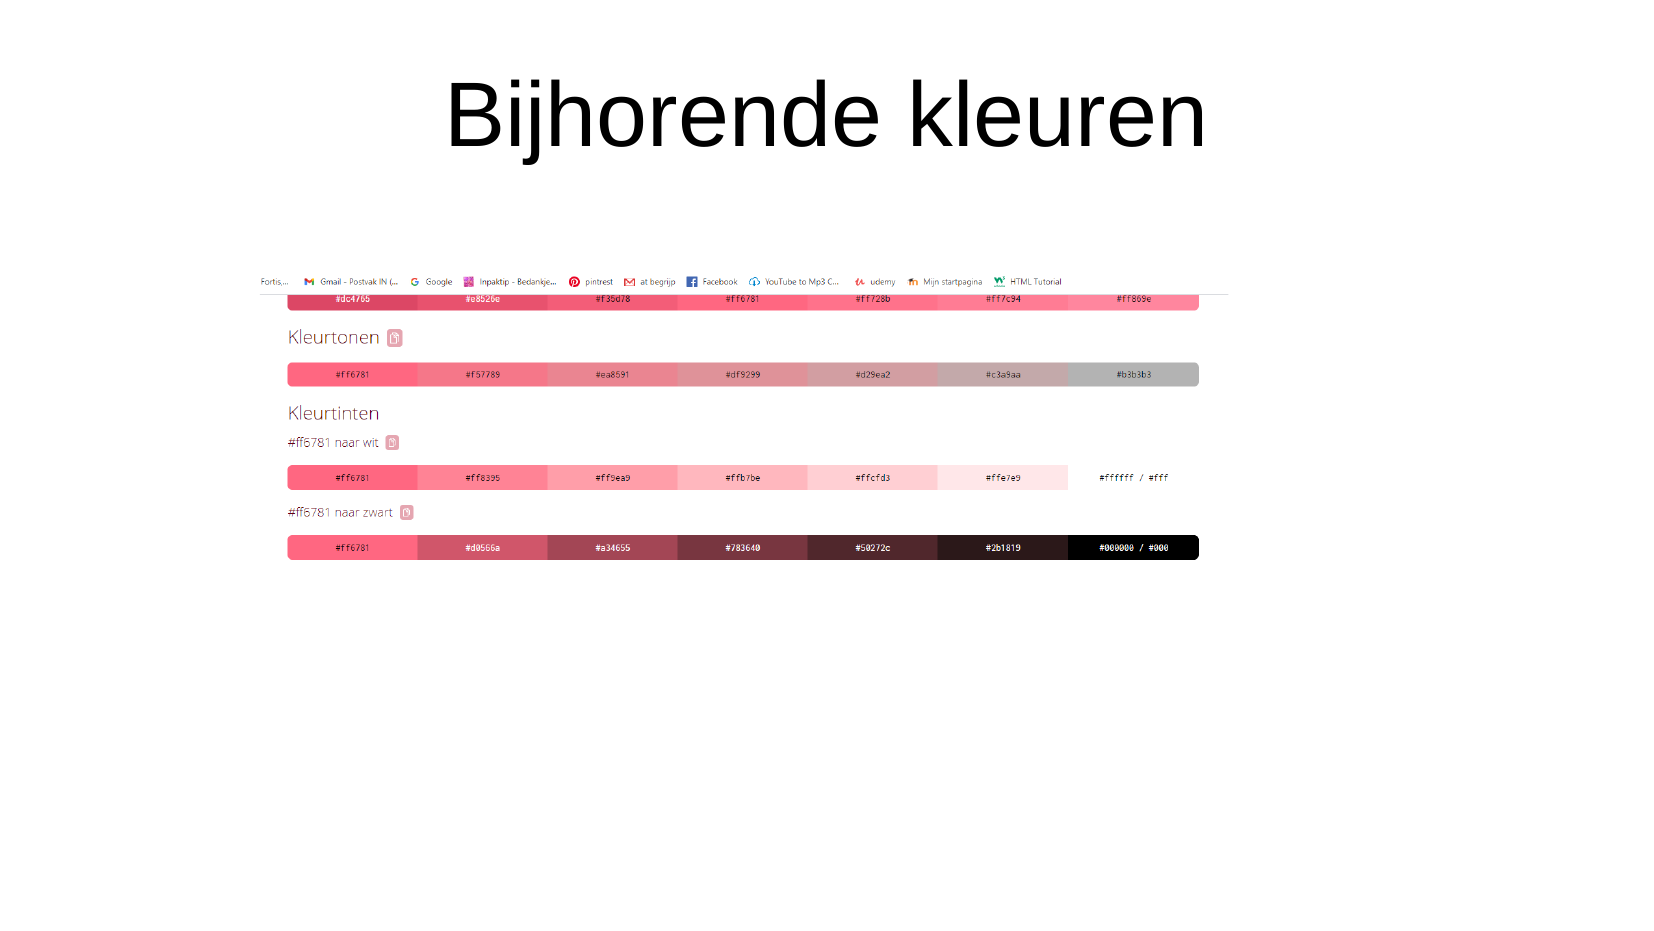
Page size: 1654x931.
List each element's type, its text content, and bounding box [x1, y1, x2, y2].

title Bijhorende kleuren [82, 37, 1571, 193]
picture [259, 271, 1229, 579]
